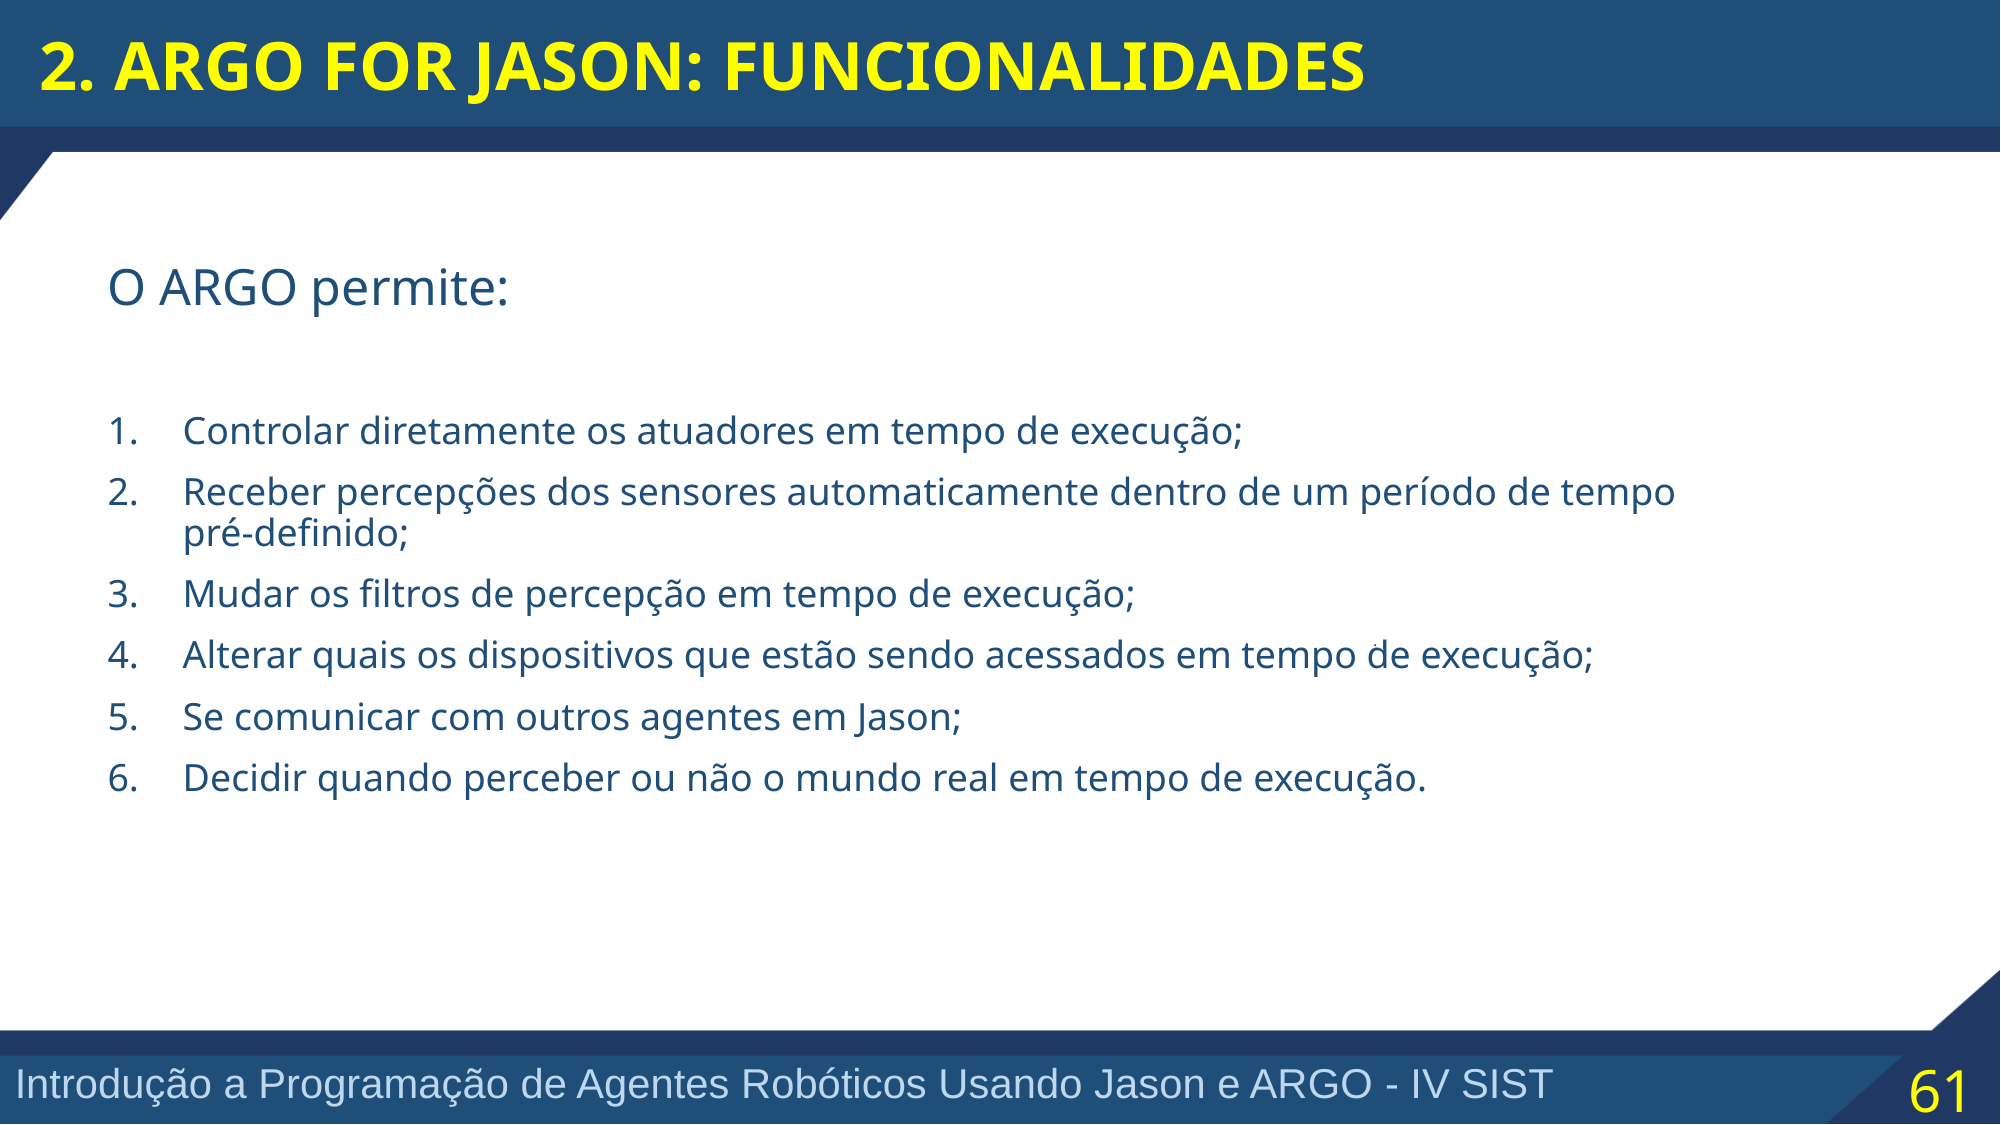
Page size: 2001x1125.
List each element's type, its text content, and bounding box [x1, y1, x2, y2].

picture [0, 0, 2000, 1124]
text_box O ARGO permite: Controlar diretamente os atuadores em tempo de execução; Receber percepções dos sensores automaticamente dentro de um período de tempo pré-definido; Mudar os filtros de percepção em tempo de execução; Alterar quais os dispositivos que estão sendo acessados em tempo de execução; Se comunicar com outros agentes em Jason; Decidir quando perceber ou não o mundo real em tempo de execução. [92, 255, 1741, 1030]
text_box 2. ARGO FOR JASON: FUNCIONALIDADES [24, 16, 2000, 112]
